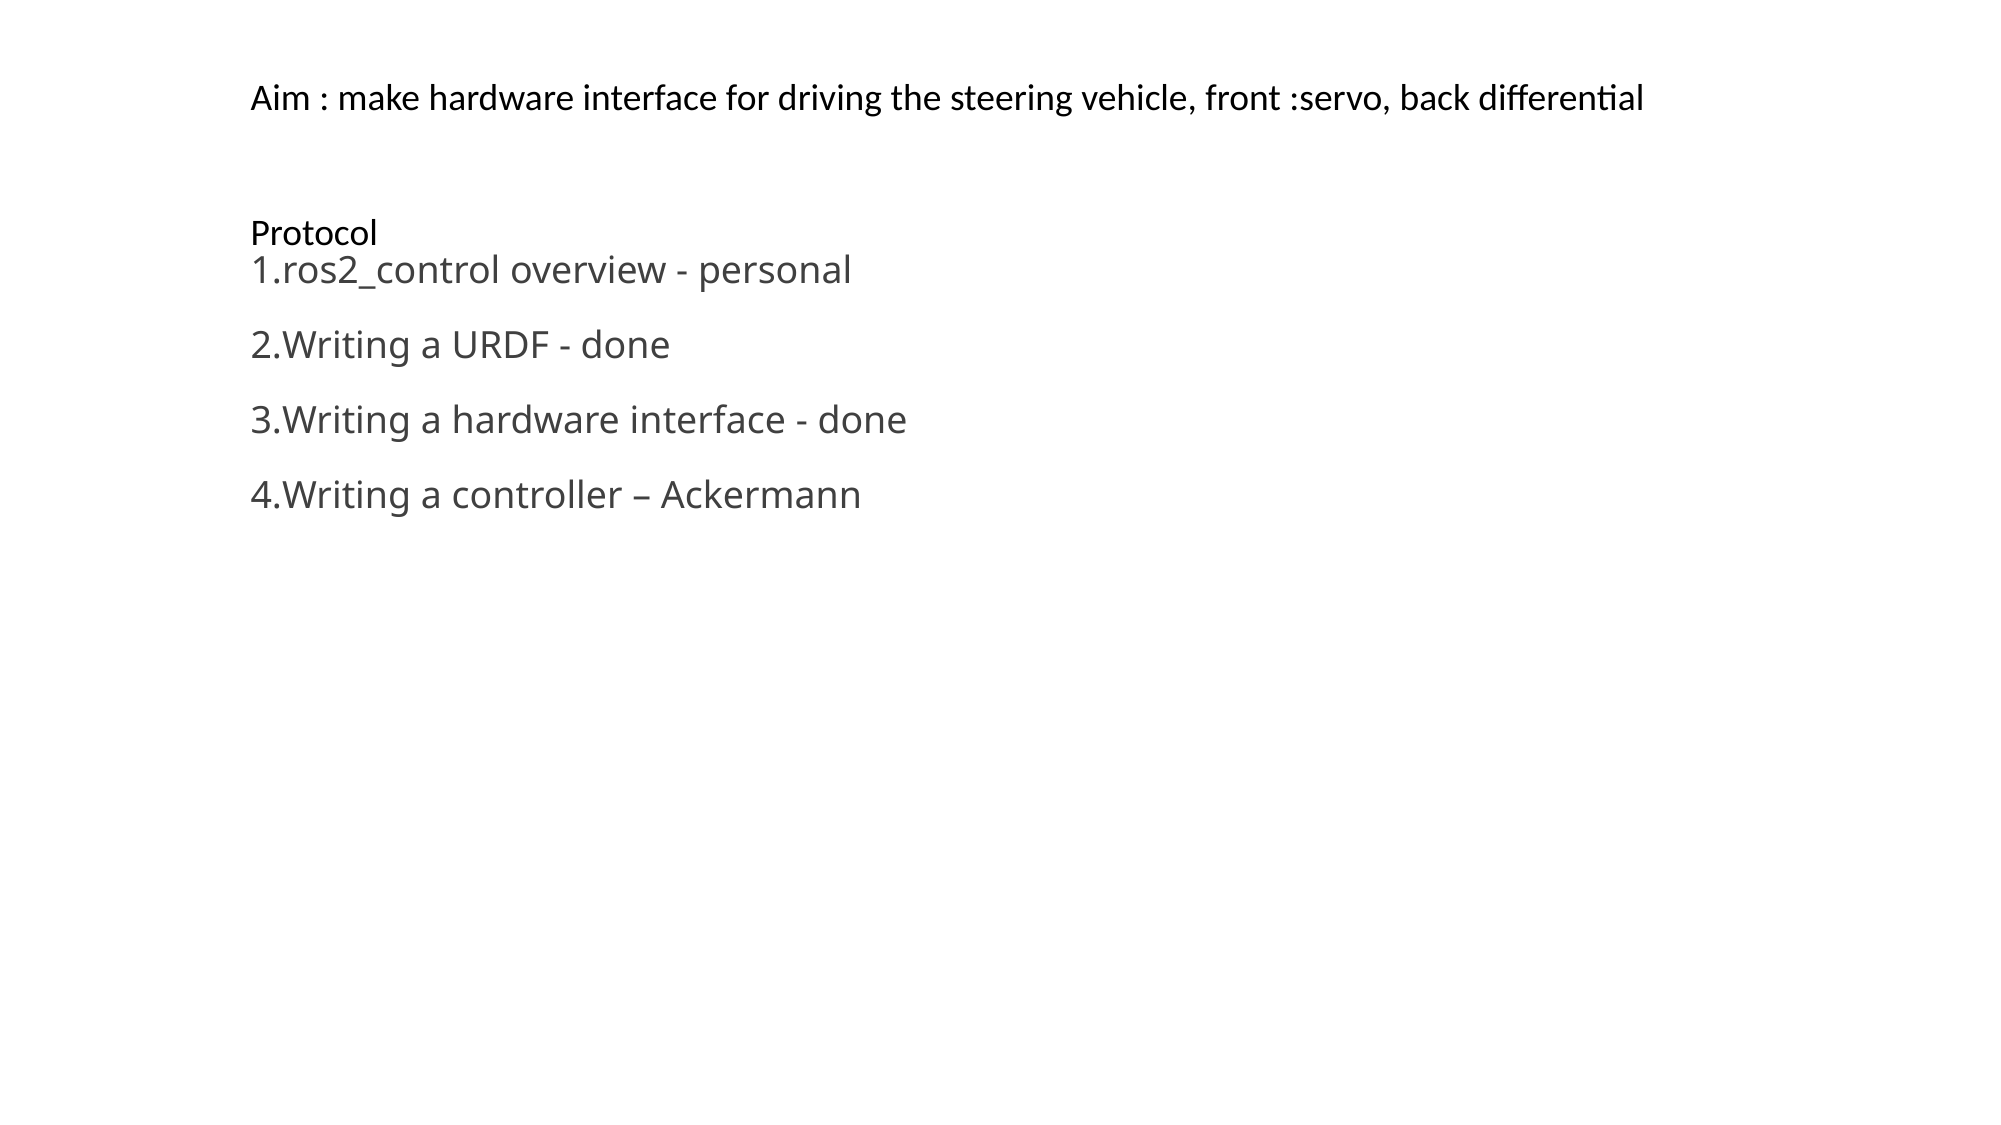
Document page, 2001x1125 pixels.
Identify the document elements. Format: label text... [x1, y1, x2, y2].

text_box Aim : make hardware interface for driving the steering vehicle, front :servo, back differential Protocol ros2_control overview - personal Writing a URDF - done Writing a hardware interface - done Writing a controller – Ackermann [235, 65, 1661, 606]
